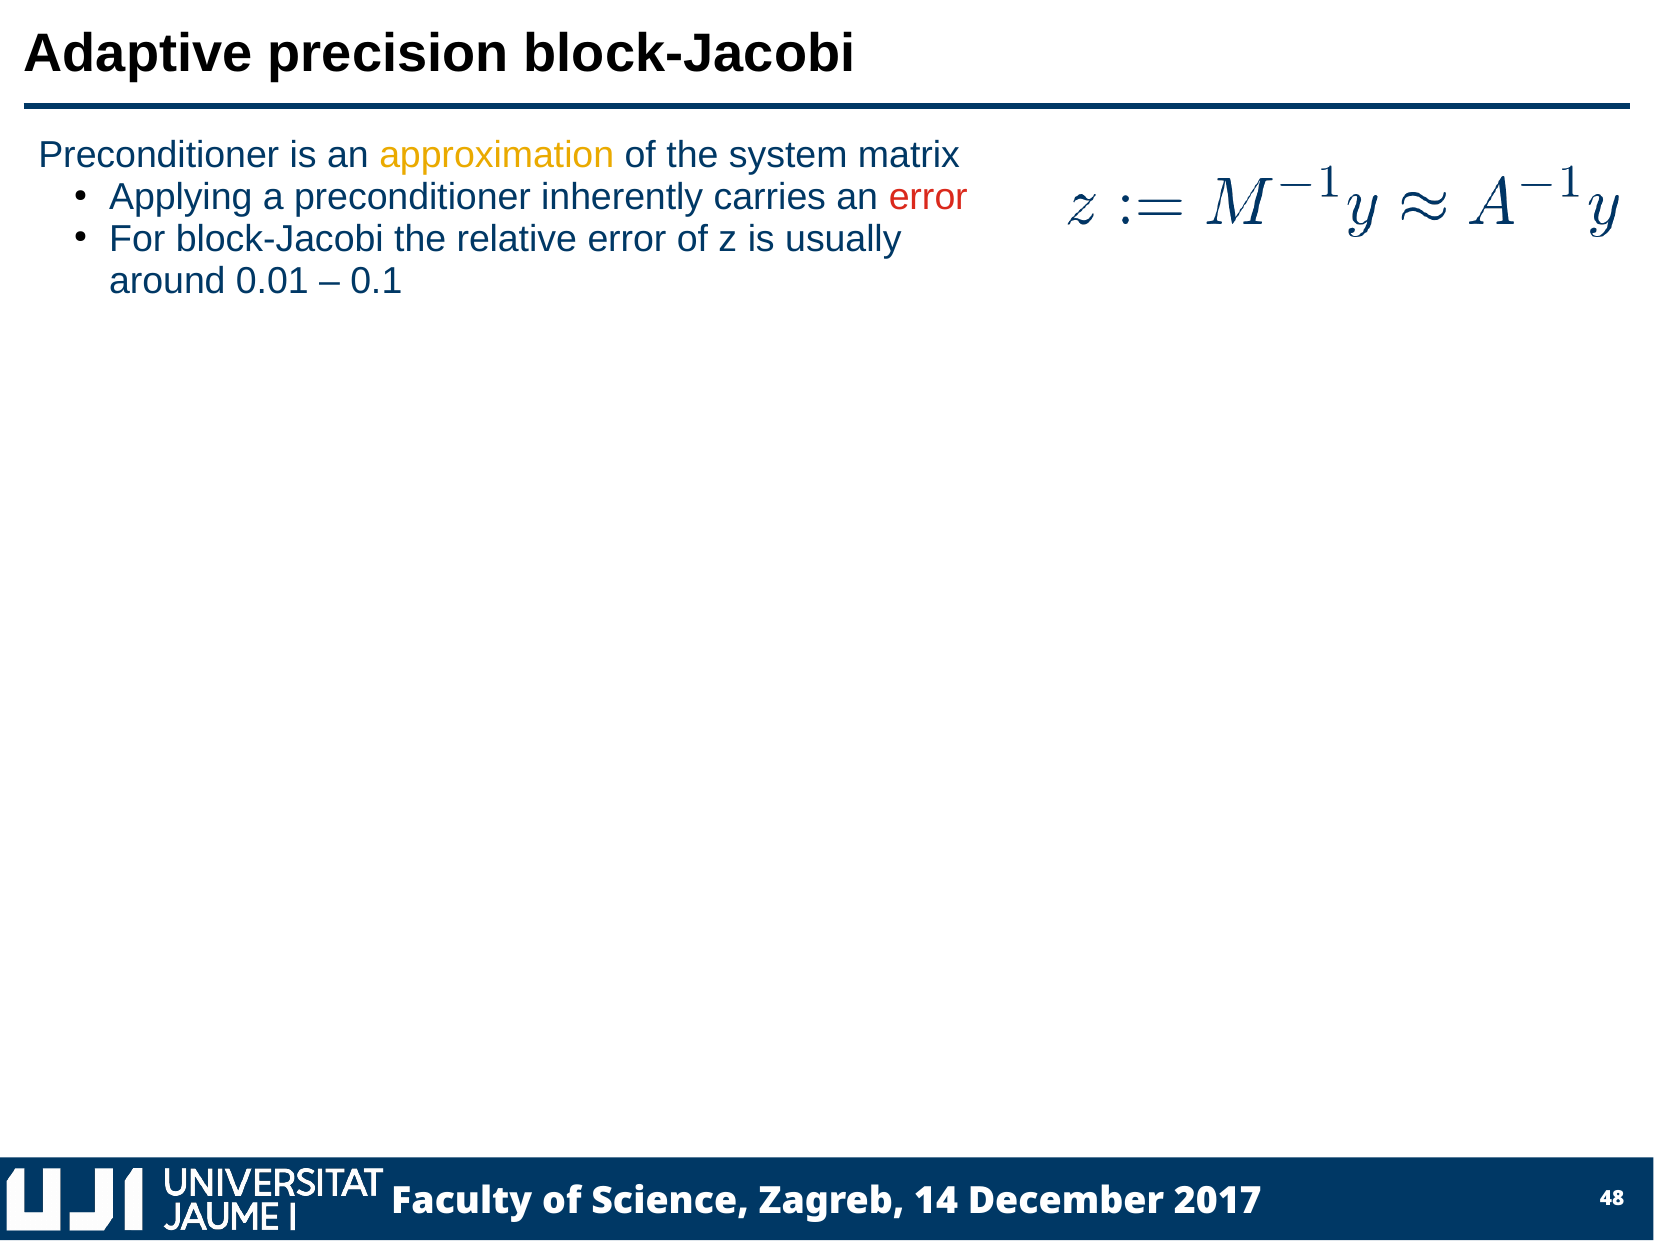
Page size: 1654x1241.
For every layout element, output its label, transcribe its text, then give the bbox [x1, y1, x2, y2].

picture [1067, 165, 1619, 237]
title Adaptive precision block-Jacobi [23, 0, 1630, 107]
picture [0, 1158, 390, 1241]
text_box Preconditioner is an approximation of the system matrix Applying a preconditioner inherently carries an error For block-Jacobi the relative error of z is usually around 0.01 – 0.1 [23, 125, 993, 331]
